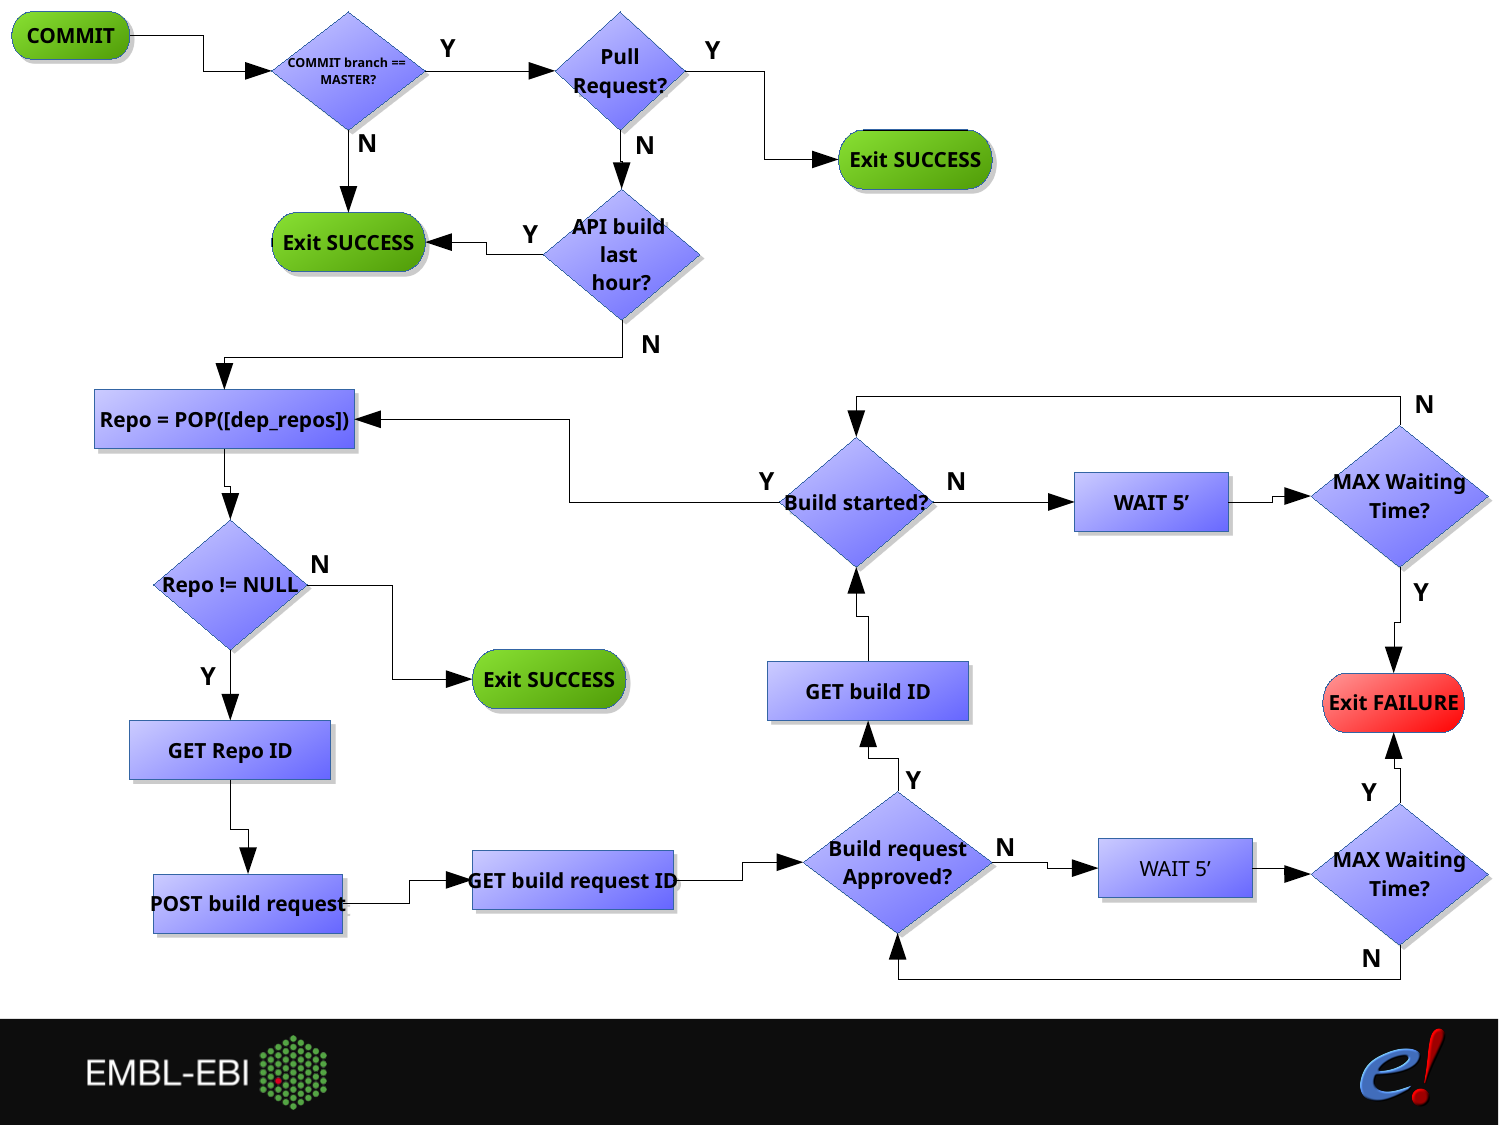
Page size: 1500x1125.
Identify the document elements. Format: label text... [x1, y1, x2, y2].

text_box Y [1398, 566, 1444, 613]
text_box N [980, 822, 1028, 869]
text_box GET Repo ID [129, 720, 331, 780]
text_box API build last hour? [543, 189, 700, 320]
text_box Build started? [789, 437, 933, 567]
text_box N [620, 120, 668, 166]
text_box POST build request [153, 874, 343, 934]
text_box MAX Waiting Time? [1311, 425, 1489, 566]
text_box Repo = POP([dep_repos]) [94, 389, 355, 449]
text_box Repo != NULL [153, 519, 307, 650]
text_box Y [690, 25, 735, 71]
text_box N [931, 456, 979, 502]
text_box N [295, 539, 343, 585]
text_box Y [185, 651, 231, 697]
picture [1357, 1026, 1448, 1112]
text_box COMMIT branch == MASTER? [272, 11, 426, 126]
text_box Pull Request? [555, 11, 686, 130]
text_box Y [1346, 767, 1413, 814]
picture [87, 1035, 327, 1110]
text_box GET build request ID [472, 850, 674, 910]
text_box Exit SUCCESS [472, 649, 627, 709]
text_box Y [507, 209, 553, 255]
text_box WAIT 5’ [1098, 838, 1253, 898]
text_box Exit SUCCESS [271, 212, 426, 272]
text_box Exit FAILURE [1322, 673, 1465, 733]
text_box N [1399, 379, 1448, 426]
text_box GET build ID [767, 661, 969, 721]
text_box COMMIT [11, 11, 130, 60]
text_box Build request Approved? [803, 797, 984, 933]
text_box Y [425, 23, 470, 69]
text_box N [1346, 933, 1394, 979]
text_box N [625, 318, 674, 365]
text_box Y [890, 755, 936, 802]
text_box Exit SUCCESS [838, 129, 993, 190]
text_box WAIT 5’ [1074, 472, 1229, 532]
text_box MAX Waiting Time? [1311, 813, 1489, 945]
text_box N [342, 118, 390, 164]
text_box Y [744, 456, 789, 502]
